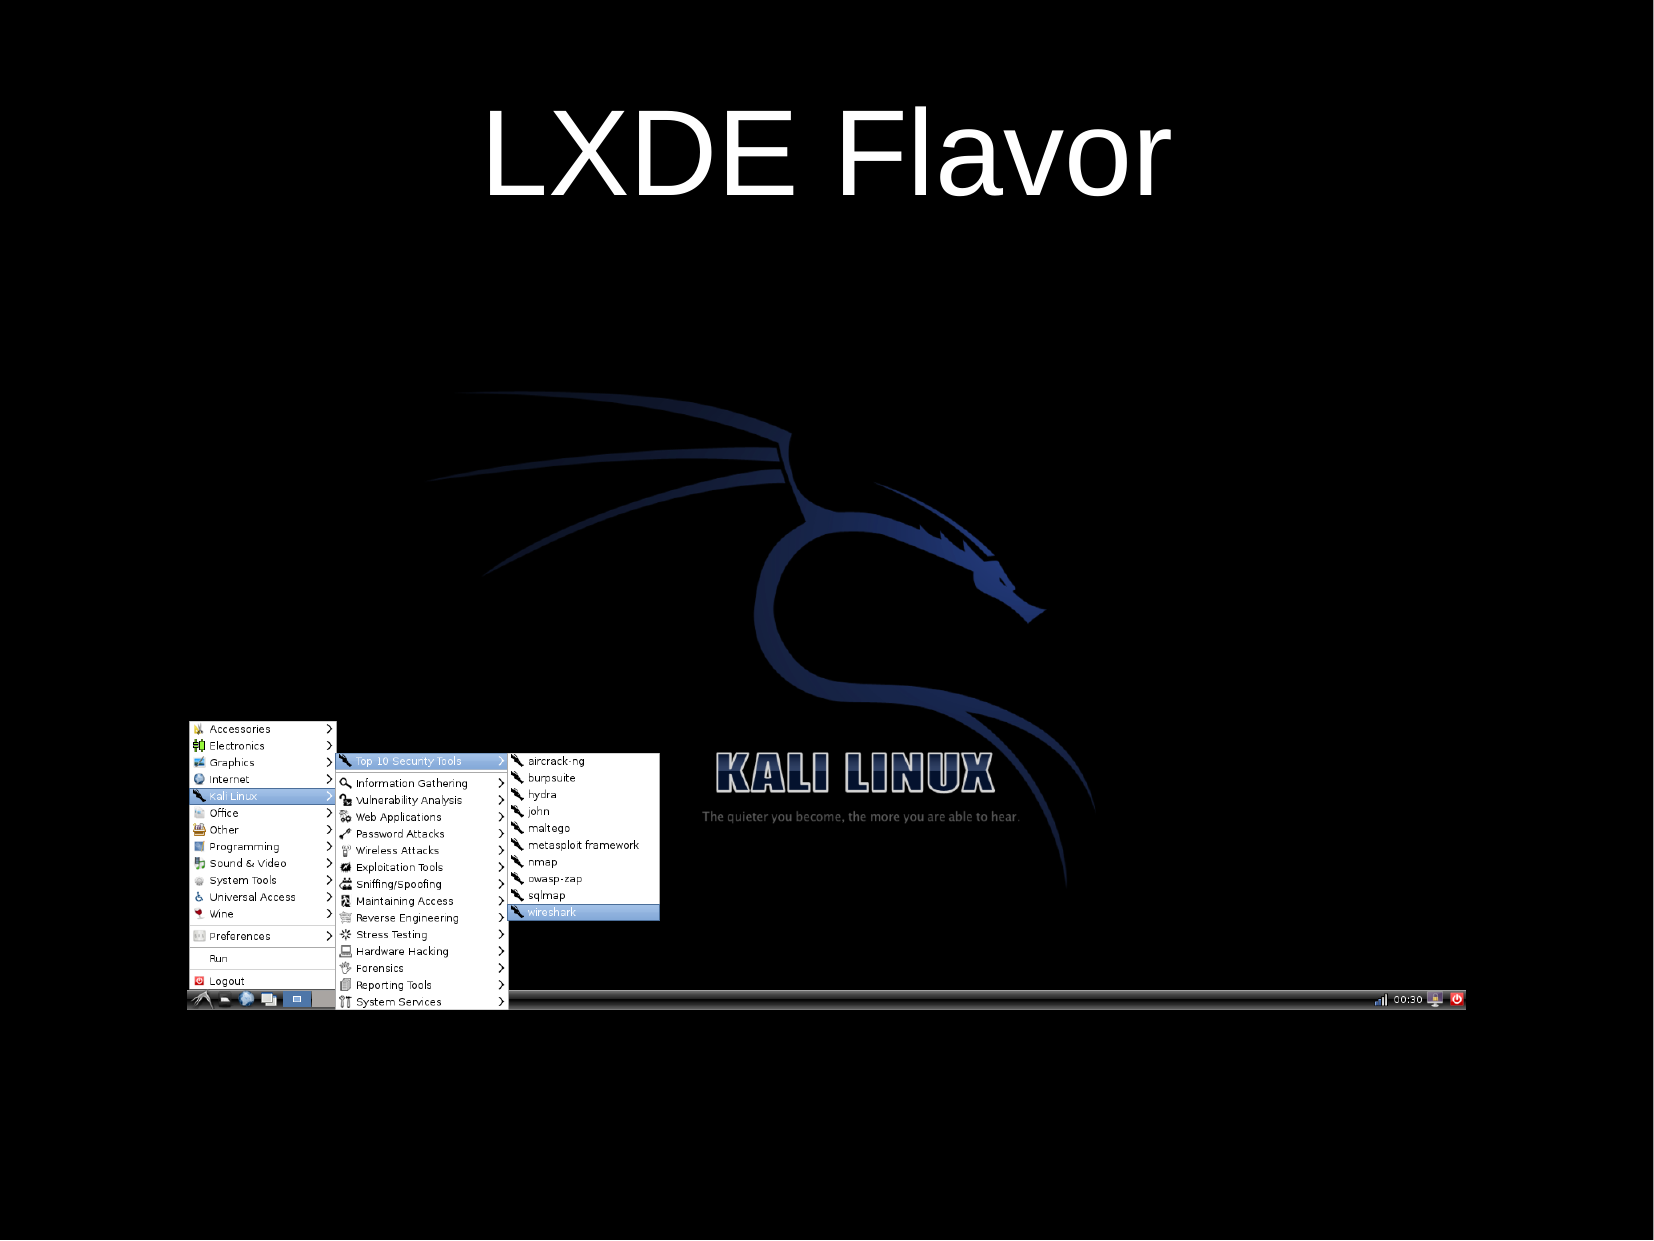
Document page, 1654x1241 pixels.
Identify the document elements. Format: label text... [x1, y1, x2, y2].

picture [187, 290, 1466, 1010]
title LXDE Flavor [82, 49, 1571, 257]
